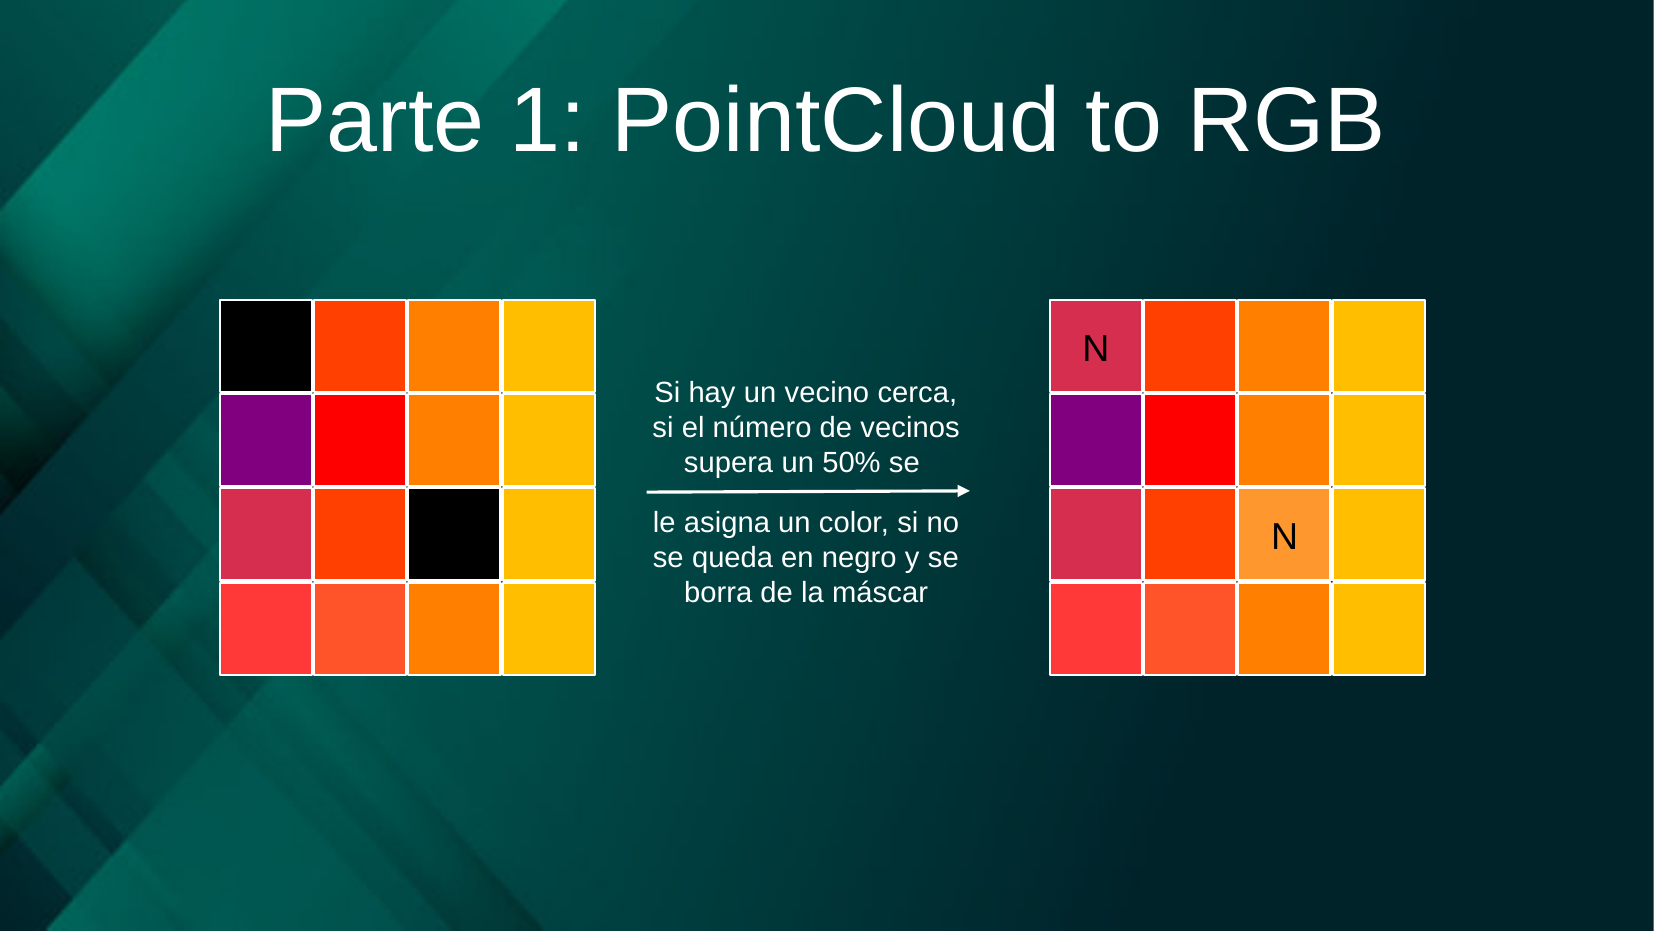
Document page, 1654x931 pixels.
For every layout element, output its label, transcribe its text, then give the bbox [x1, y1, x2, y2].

text_box le asigna un color, si no se queda en negro y se borra de la máscar [637, 518, 975, 594]
text_box [502, 394, 595, 487]
text_box [1049, 582, 1142, 675]
text_box [1238, 299, 1331, 392]
text_box [502, 582, 595, 675]
text_box [408, 299, 501, 392]
text_box [1332, 582, 1425, 675]
text_box [502, 299, 595, 392]
text_box [1332, 488, 1425, 581]
text_box [1049, 394, 1142, 487]
text_box E [408, 488, 501, 581]
text_box Si hay un vecino cerca, si el número de vecinos supera un 50% se [637, 388, 975, 464]
text_box [314, 394, 407, 487]
text_box [219, 394, 312, 487]
text_box N [1238, 488, 1331, 581]
text_box [314, 488, 407, 581]
text_box [502, 488, 595, 581]
text_box [408, 582, 501, 675]
text_box [1049, 488, 1142, 581]
text_box [1144, 582, 1237, 675]
text_box [1144, 488, 1237, 581]
text_box [1332, 394, 1425, 487]
text_box [1238, 582, 1331, 675]
text_box [219, 488, 312, 581]
title Parte 1: PointCloud to RGB [82, 37, 1571, 193]
text_box E [219, 299, 312, 392]
text_box [314, 299, 407, 392]
text_box [1144, 299, 1237, 392]
text_box [314, 582, 407, 675]
text_box [408, 394, 501, 487]
text_box [219, 582, 312, 675]
text_box [1332, 299, 1425, 392]
picture [0, 0, 1654, 931]
text_box [1238, 394, 1331, 487]
text_box [1144, 394, 1237, 487]
text_box N [1049, 299, 1142, 392]
